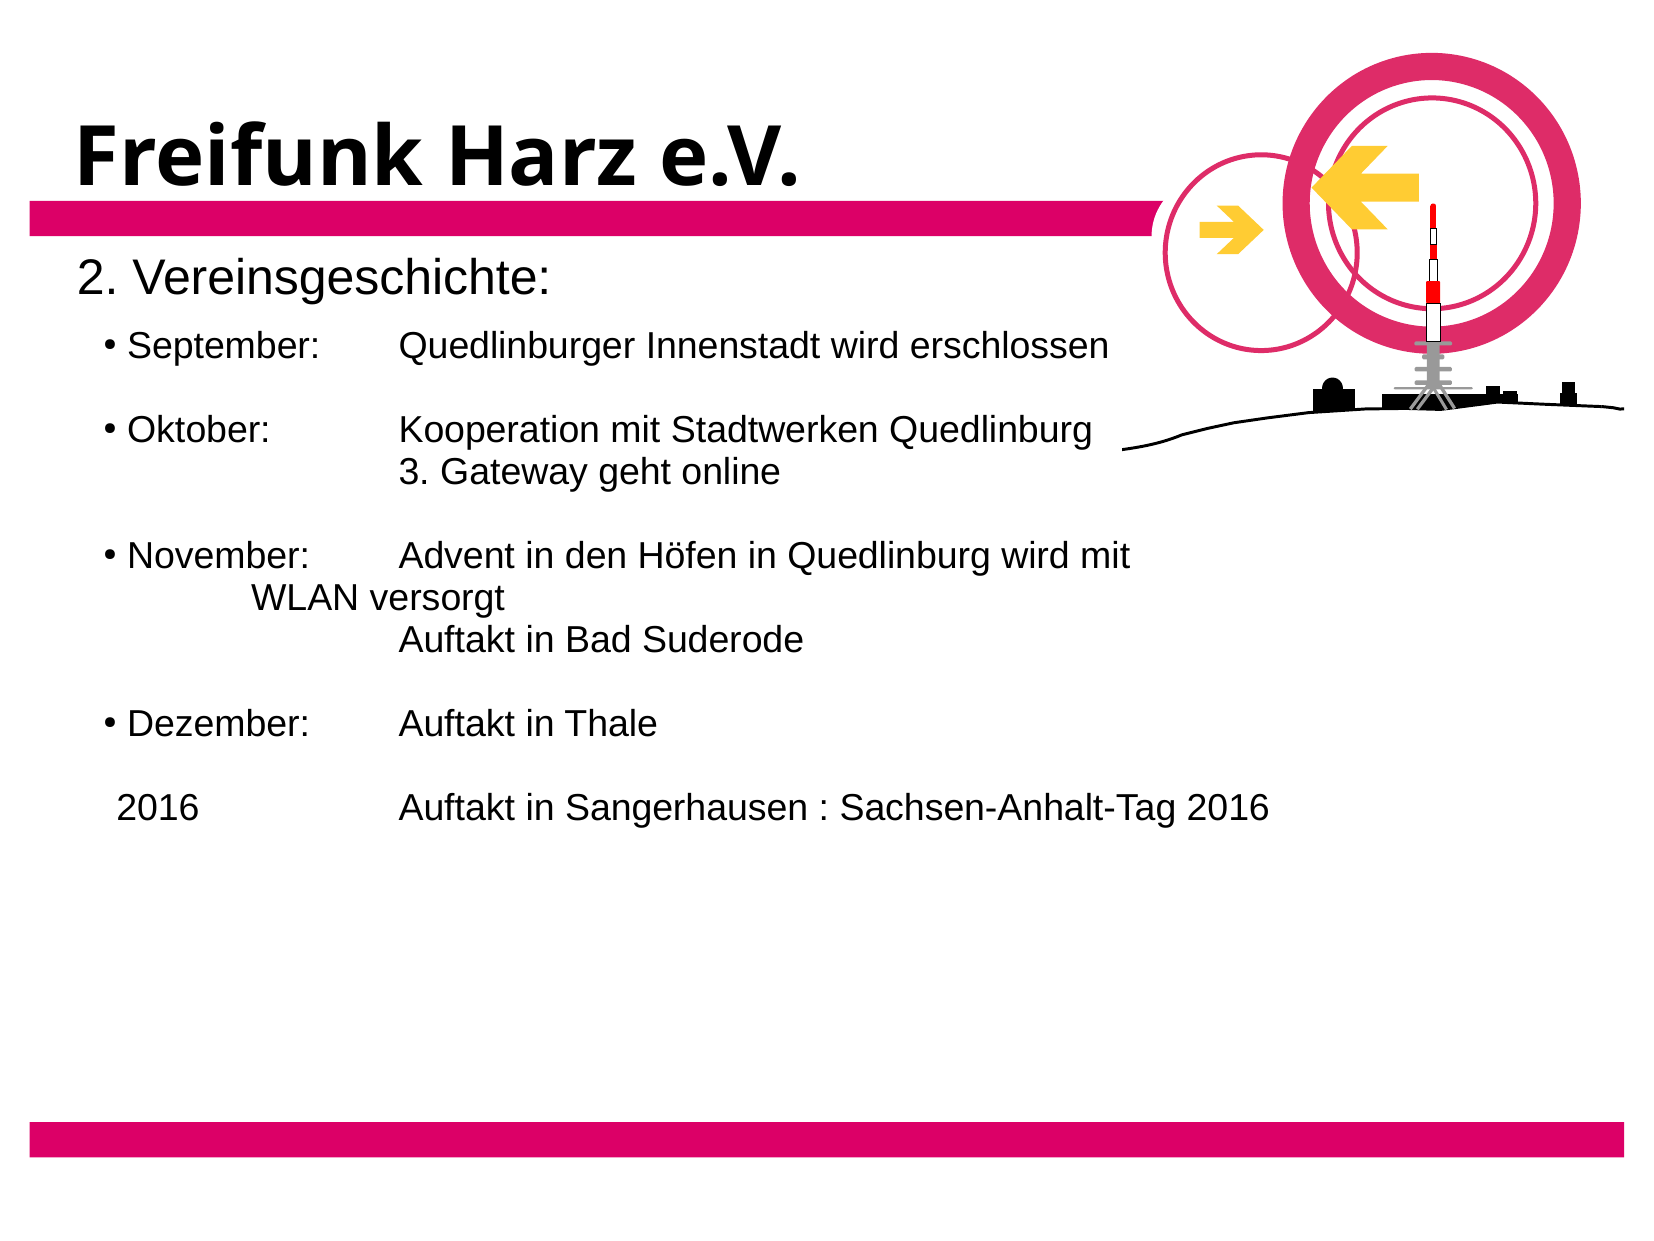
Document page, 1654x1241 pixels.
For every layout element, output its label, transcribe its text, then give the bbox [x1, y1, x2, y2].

text_box September: Quedlinburger Innenstadt wird erschlossen Oktober: Kooperation mit Stadtwerken Quedlinburg 3. Gateway geht online November: Advent in den Höfen in Quedlinburg wird mit WLAN versorgt Auftakt in Bad Suderode Dezember: Auftakt in Thale 2016 Auftakt in Sangerhausen : Sachsen-Anhalt-Tag 2016 [88, 317, 1329, 1088]
subtitle 2. Vereinsgeschichte: [76, 218, 697, 337]
